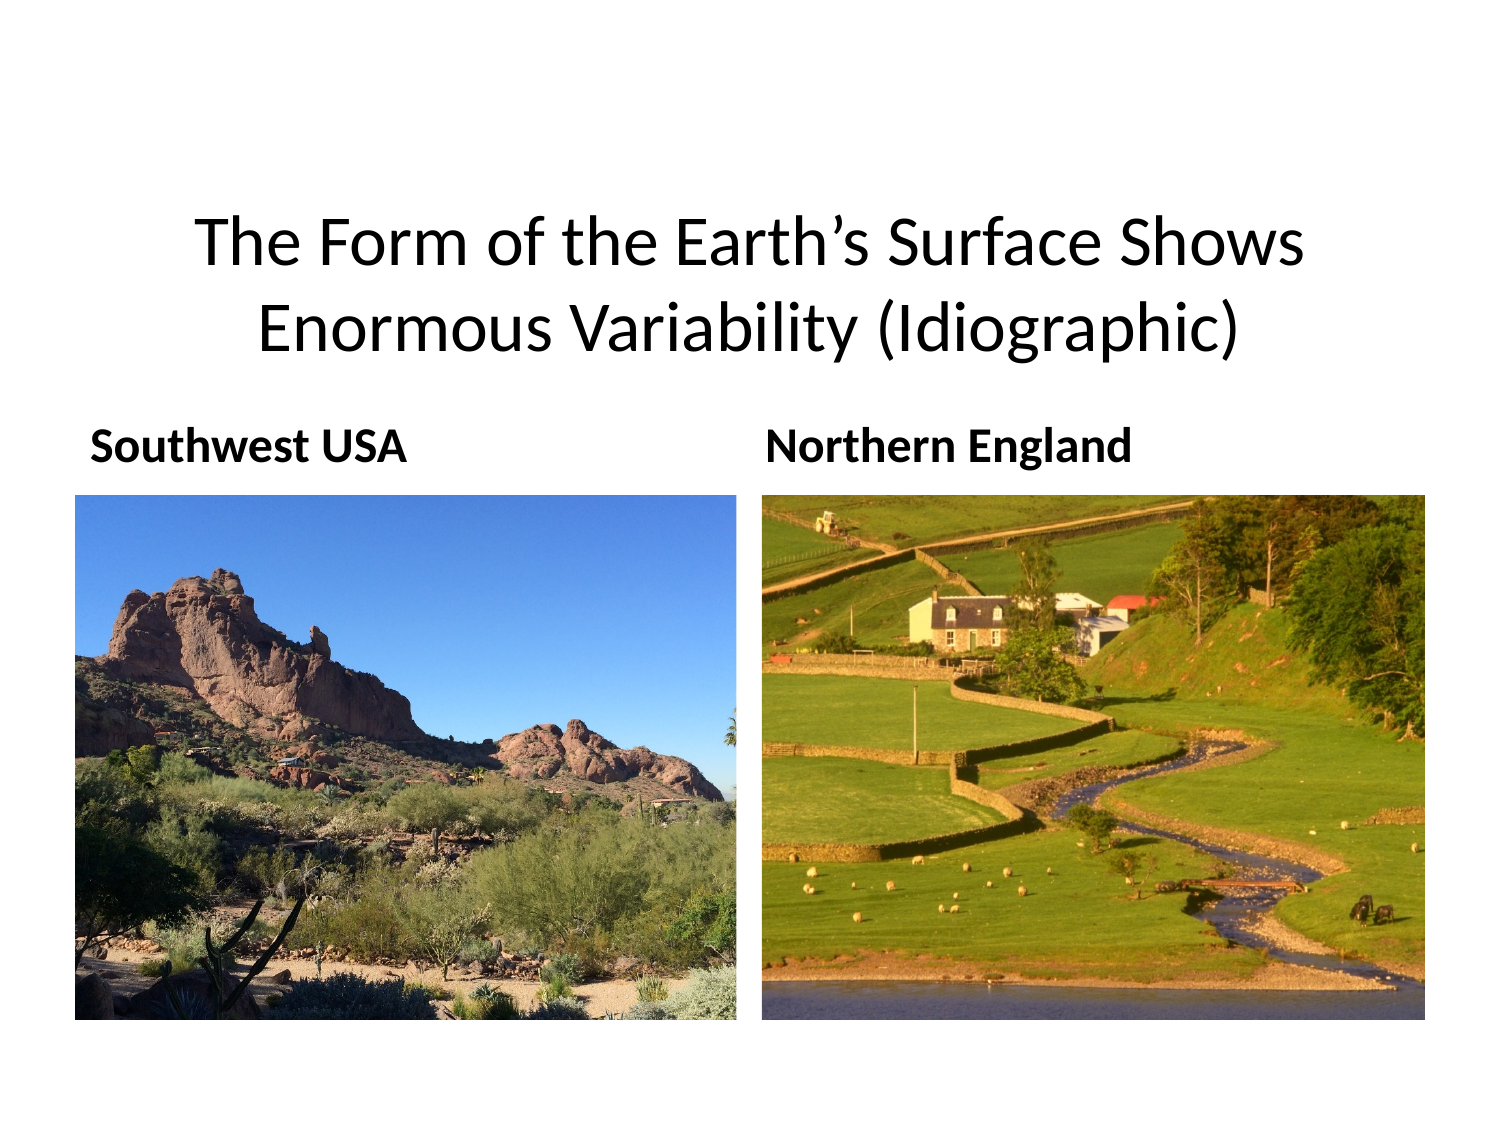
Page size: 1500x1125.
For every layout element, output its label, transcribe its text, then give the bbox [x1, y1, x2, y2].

list Southwest USA [75, 374, 738, 480]
list Northern England [750, 374, 1414, 480]
title The Form of the Earth’s Surface Shows Enormous Variability (Idiographic) [75, 186, 1426, 374]
picture [75, 495, 737, 1020]
picture [761, 495, 1426, 1020]
